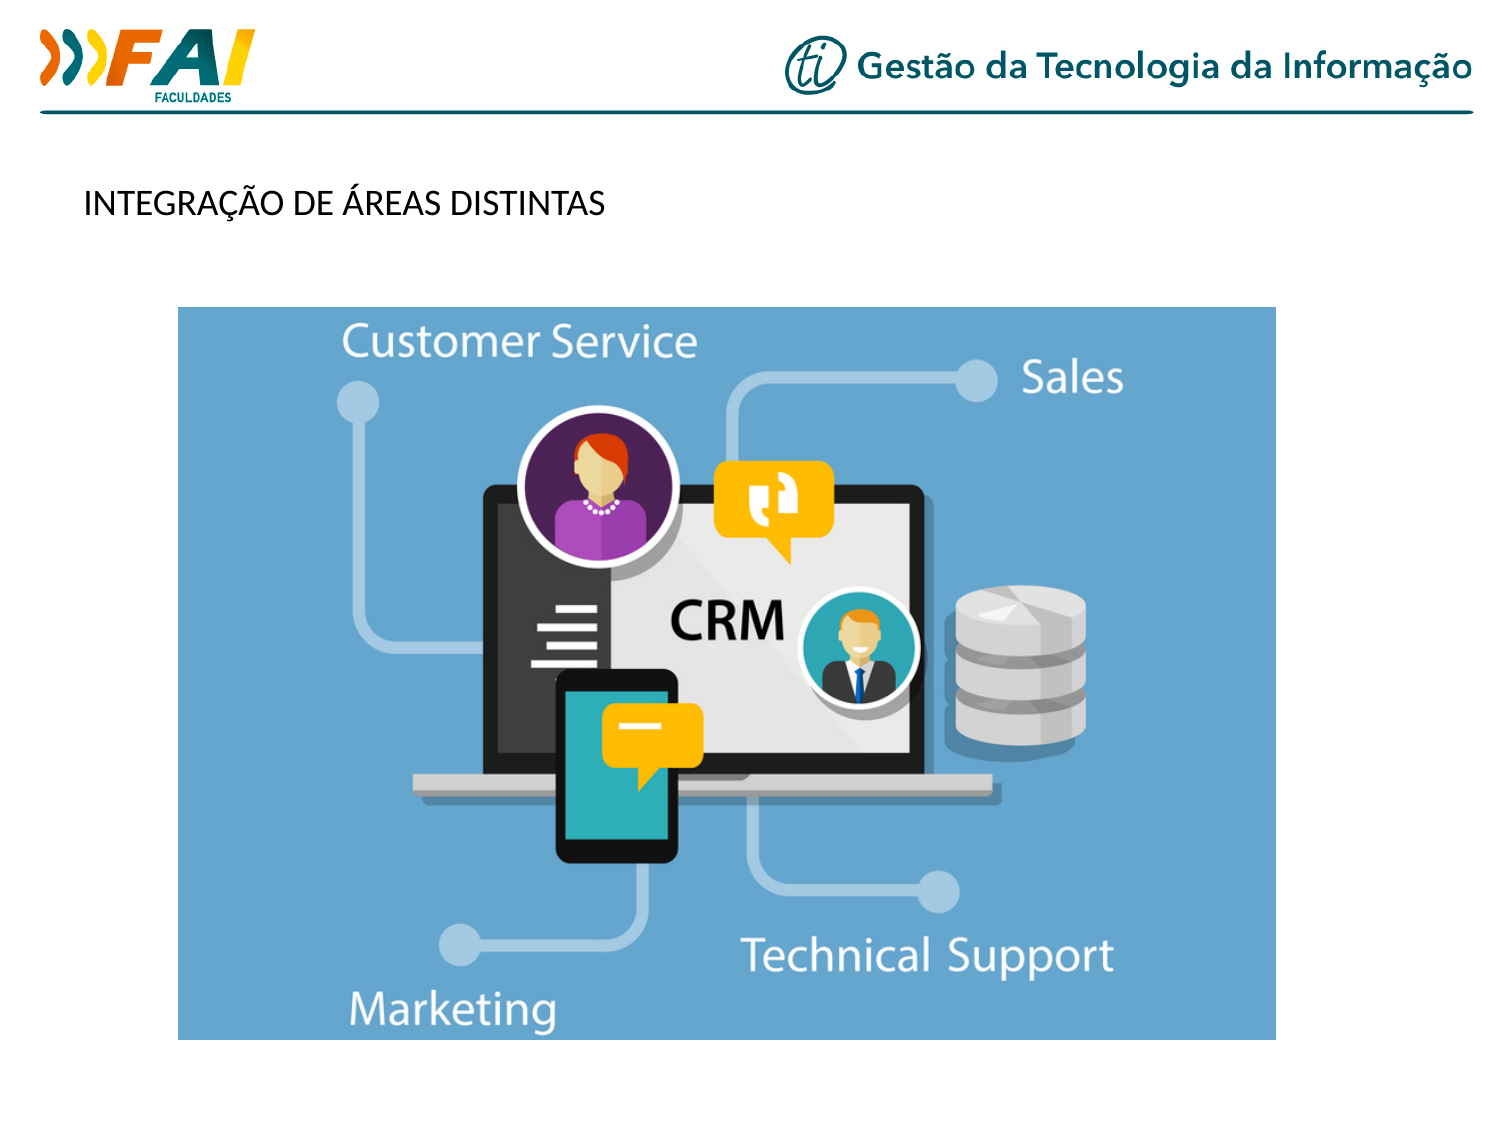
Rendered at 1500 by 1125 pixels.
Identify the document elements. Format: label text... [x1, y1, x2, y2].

title INTEGRAÇÃO DE ÁREAS DISTINTAS [83, 148, 1359, 264]
picture [0, 0, 1500, 1125]
